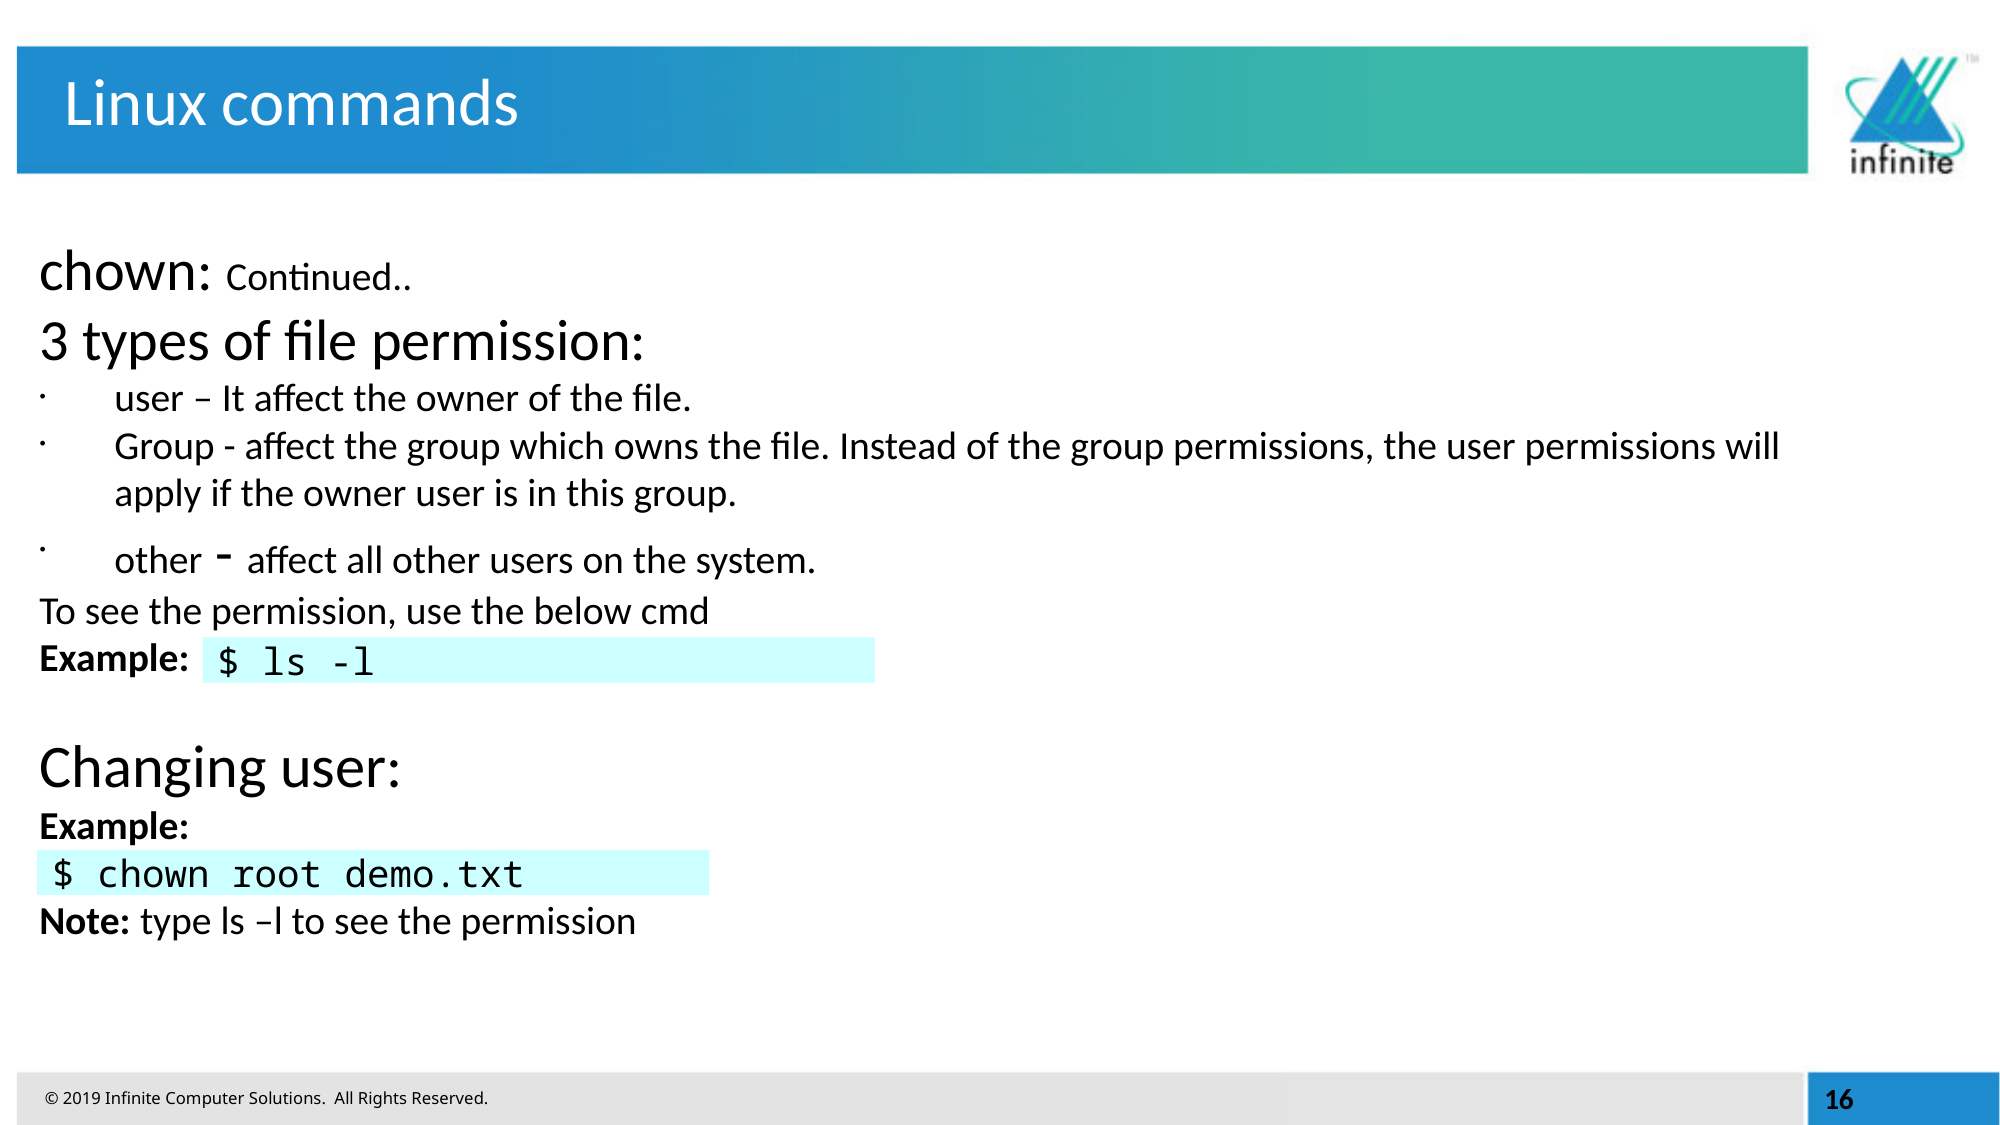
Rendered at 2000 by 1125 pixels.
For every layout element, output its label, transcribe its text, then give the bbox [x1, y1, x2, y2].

text_box chown: Continued.. 3 types of file permission: user – It affect the owner of the file. Group - affect the group which owns the file. Instead of the group permissions, the user permissions will apply if the owner user is in this group. other - affect all other users on the system. To see the permission, use the below cmd Example: Changing user: Example: Note: type ls –l to see the permission [24, 224, 1813, 1068]
picture [16, 0, 2000, 1125]
title Linux commands [49, 51, 1913, 182]
text_box $ chown root demo.txt [37, 849, 710, 895]
text_box $ ls -l [202, 637, 875, 683]
slide_number <number> [1662, 1073, 2000, 1125]
